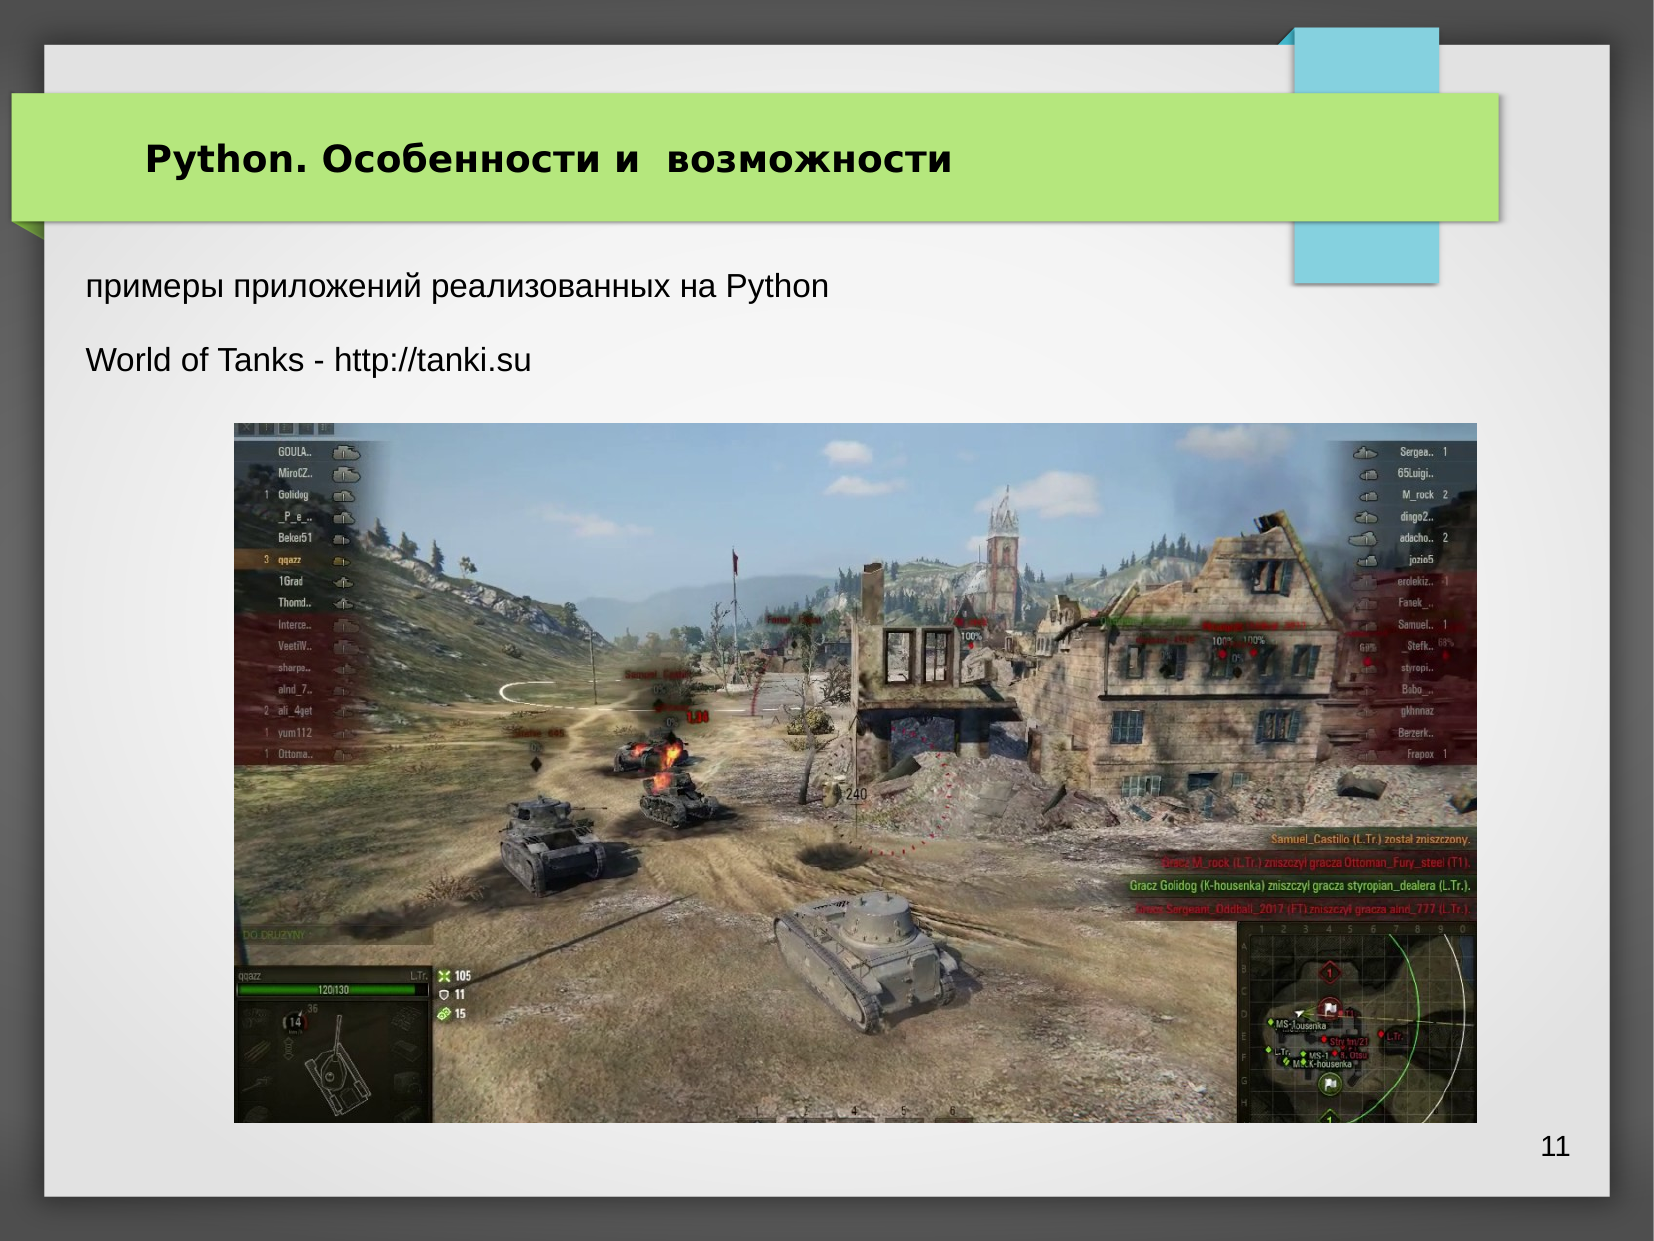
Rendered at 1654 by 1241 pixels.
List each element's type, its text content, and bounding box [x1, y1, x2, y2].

text_box Python. Особенности и возможности [129, 129, 969, 189]
text_box примеры приложений реализованных на Python World of Tanks - http://tanki.su [70, 259, 1371, 386]
picture [0, 0, 1654, 1241]
